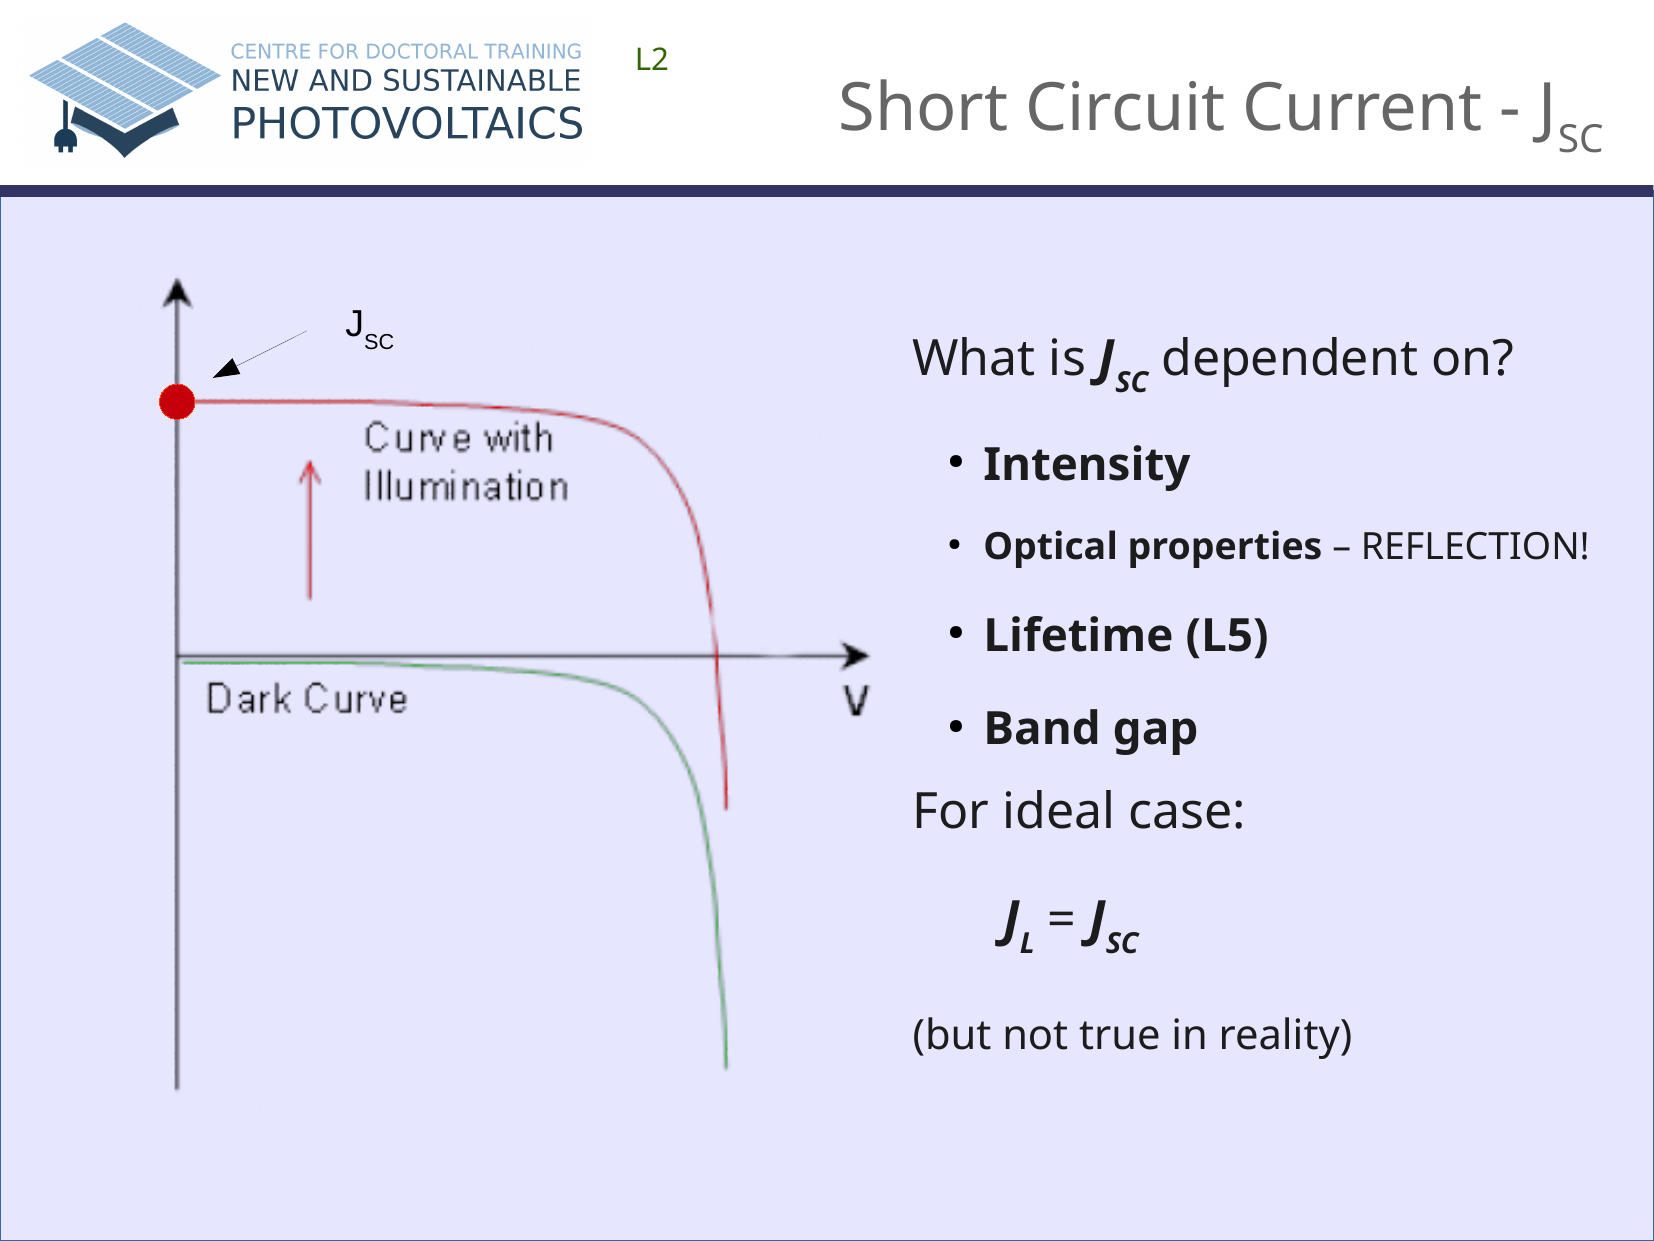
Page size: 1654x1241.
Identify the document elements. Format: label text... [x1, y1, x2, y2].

text_box L2 [620, 29, 880, 80]
text_box [0, 197, 1654, 1241]
picture [19, 17, 591, 166]
text_box What is JSC dependent on? Intensity Optical properties – REFLECTION! Lifetime (L5) Band gap [897, 314, 1630, 750]
picture [94, 249, 907, 1111]
text_box Short Circuit Current - JSC [767, 51, 1619, 159]
text_box JSC [330, 295, 410, 362]
text_box For ideal case: JL = JSC (but not true in reality) [897, 767, 1630, 1150]
